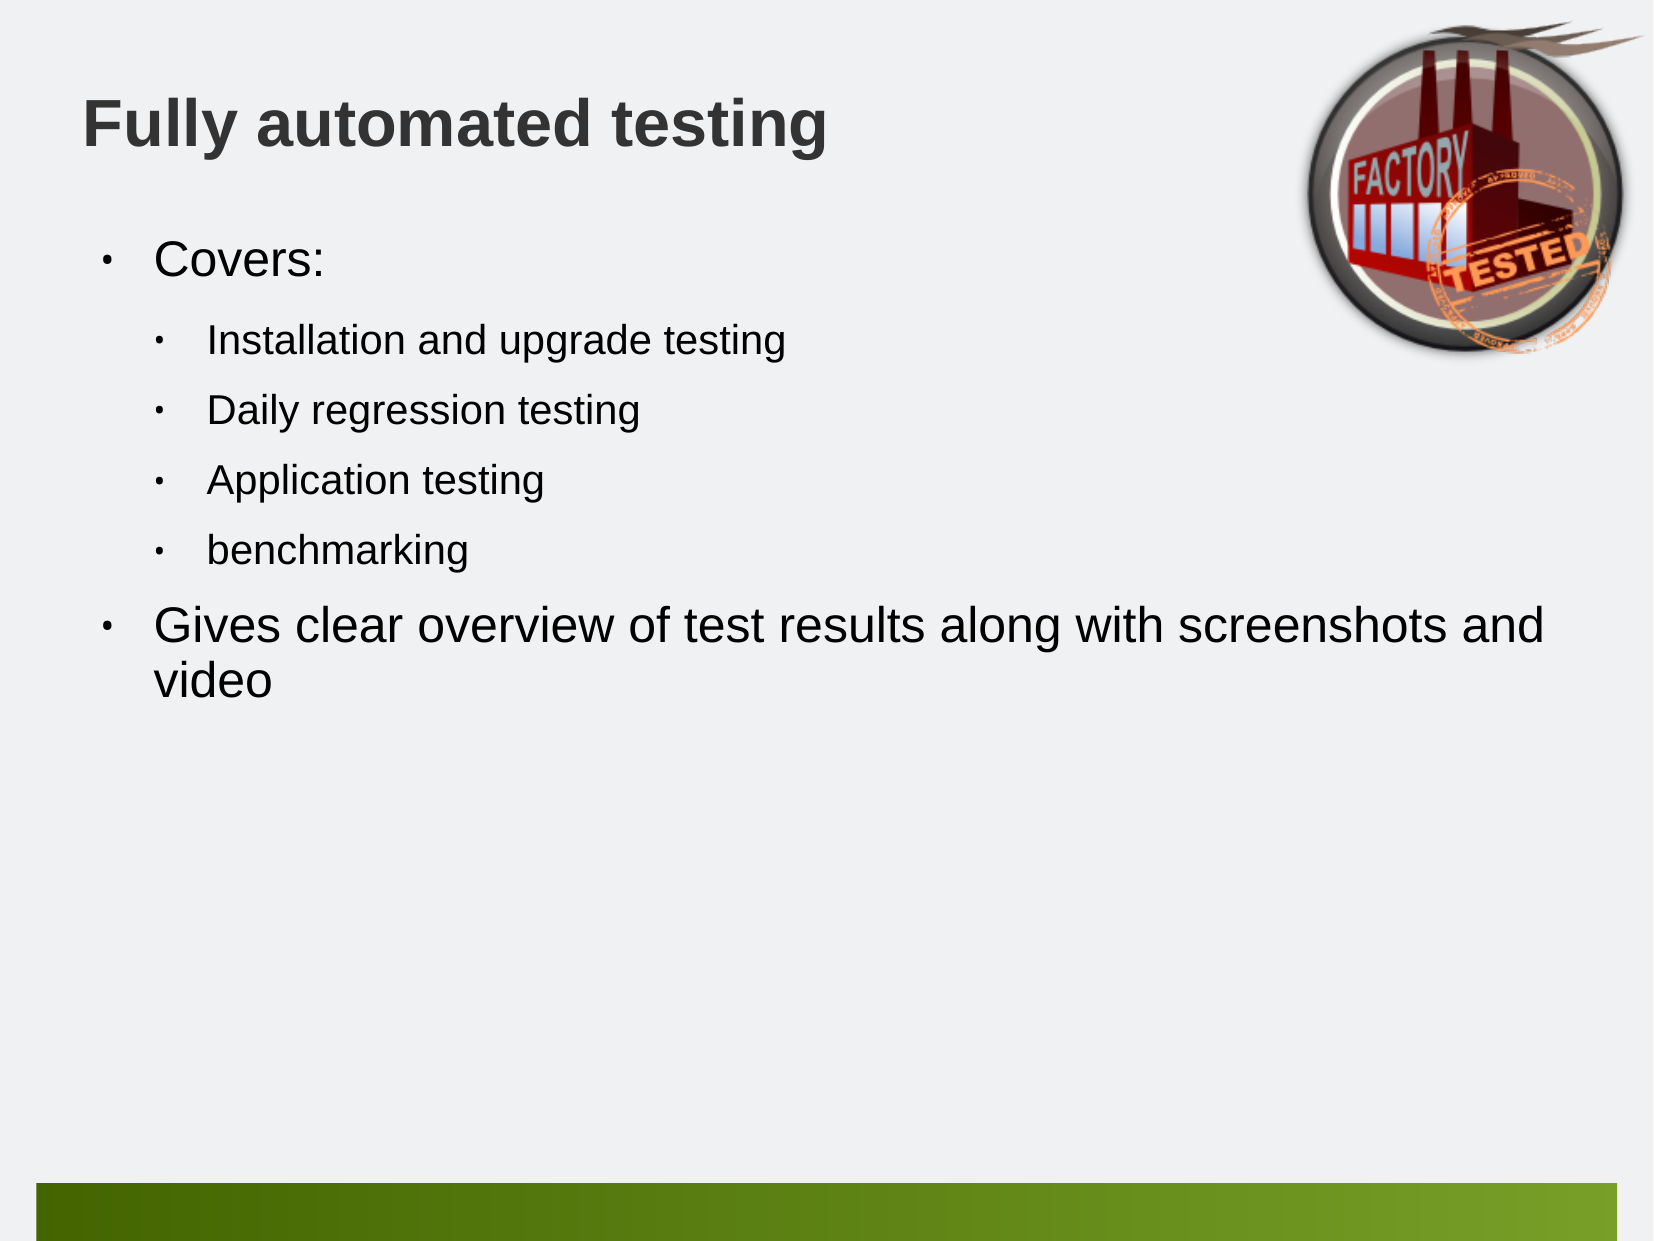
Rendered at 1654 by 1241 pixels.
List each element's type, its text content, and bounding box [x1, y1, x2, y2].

picture [0, 0, 1654, 1241]
list Covers: Installation and upgrade testing Daily regression testing Application testing benchmarking Gives clear overview of test results along with screenshots and video [82, 231, 1571, 1050]
title Fully automated testing [82, 49, 1291, 198]
